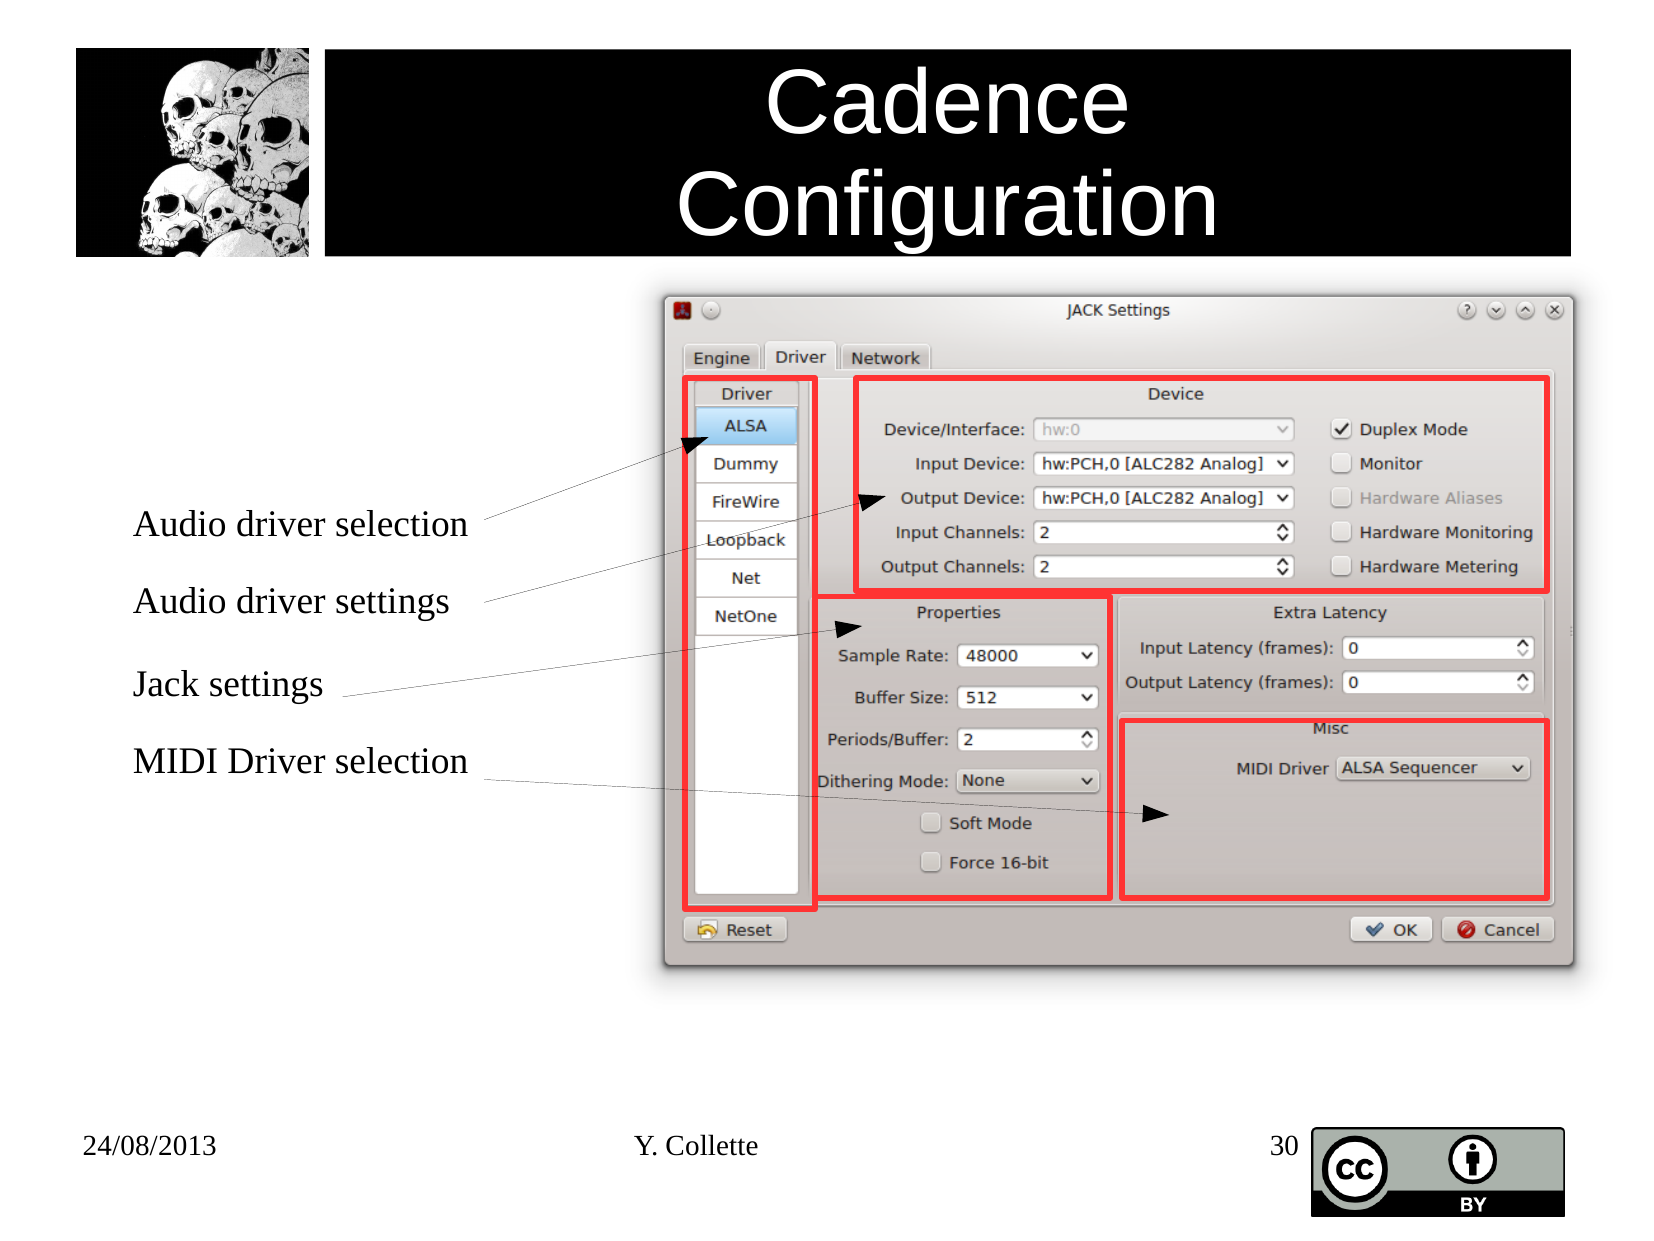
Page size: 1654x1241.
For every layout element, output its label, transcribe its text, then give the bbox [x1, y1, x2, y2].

picture [818, 506, 854, 594]
text_box Audio driver selection [118, 496, 544, 553]
picture [614, 448, 682, 567]
text_box Jack settings [118, 655, 402, 712]
picture [76, 48, 309, 257]
picture [688, 634, 812, 796]
picture [818, 599, 1107, 811]
picture [688, 381, 812, 548]
picture [688, 791, 812, 906]
picture [614, 651, 682, 789]
picture [688, 516, 812, 649]
picture [614, 246, 1624, 1016]
text_box Audio driver settings [118, 572, 567, 630]
title Cadence Configuration [324, 49, 1571, 257]
picture [818, 797, 1107, 895]
picture [859, 381, 1544, 588]
picture [614, 551, 682, 659]
picture [1125, 723, 1544, 895]
text_box MIDI Driver selection [118, 732, 544, 789]
picture [1311, 1127, 1565, 1217]
